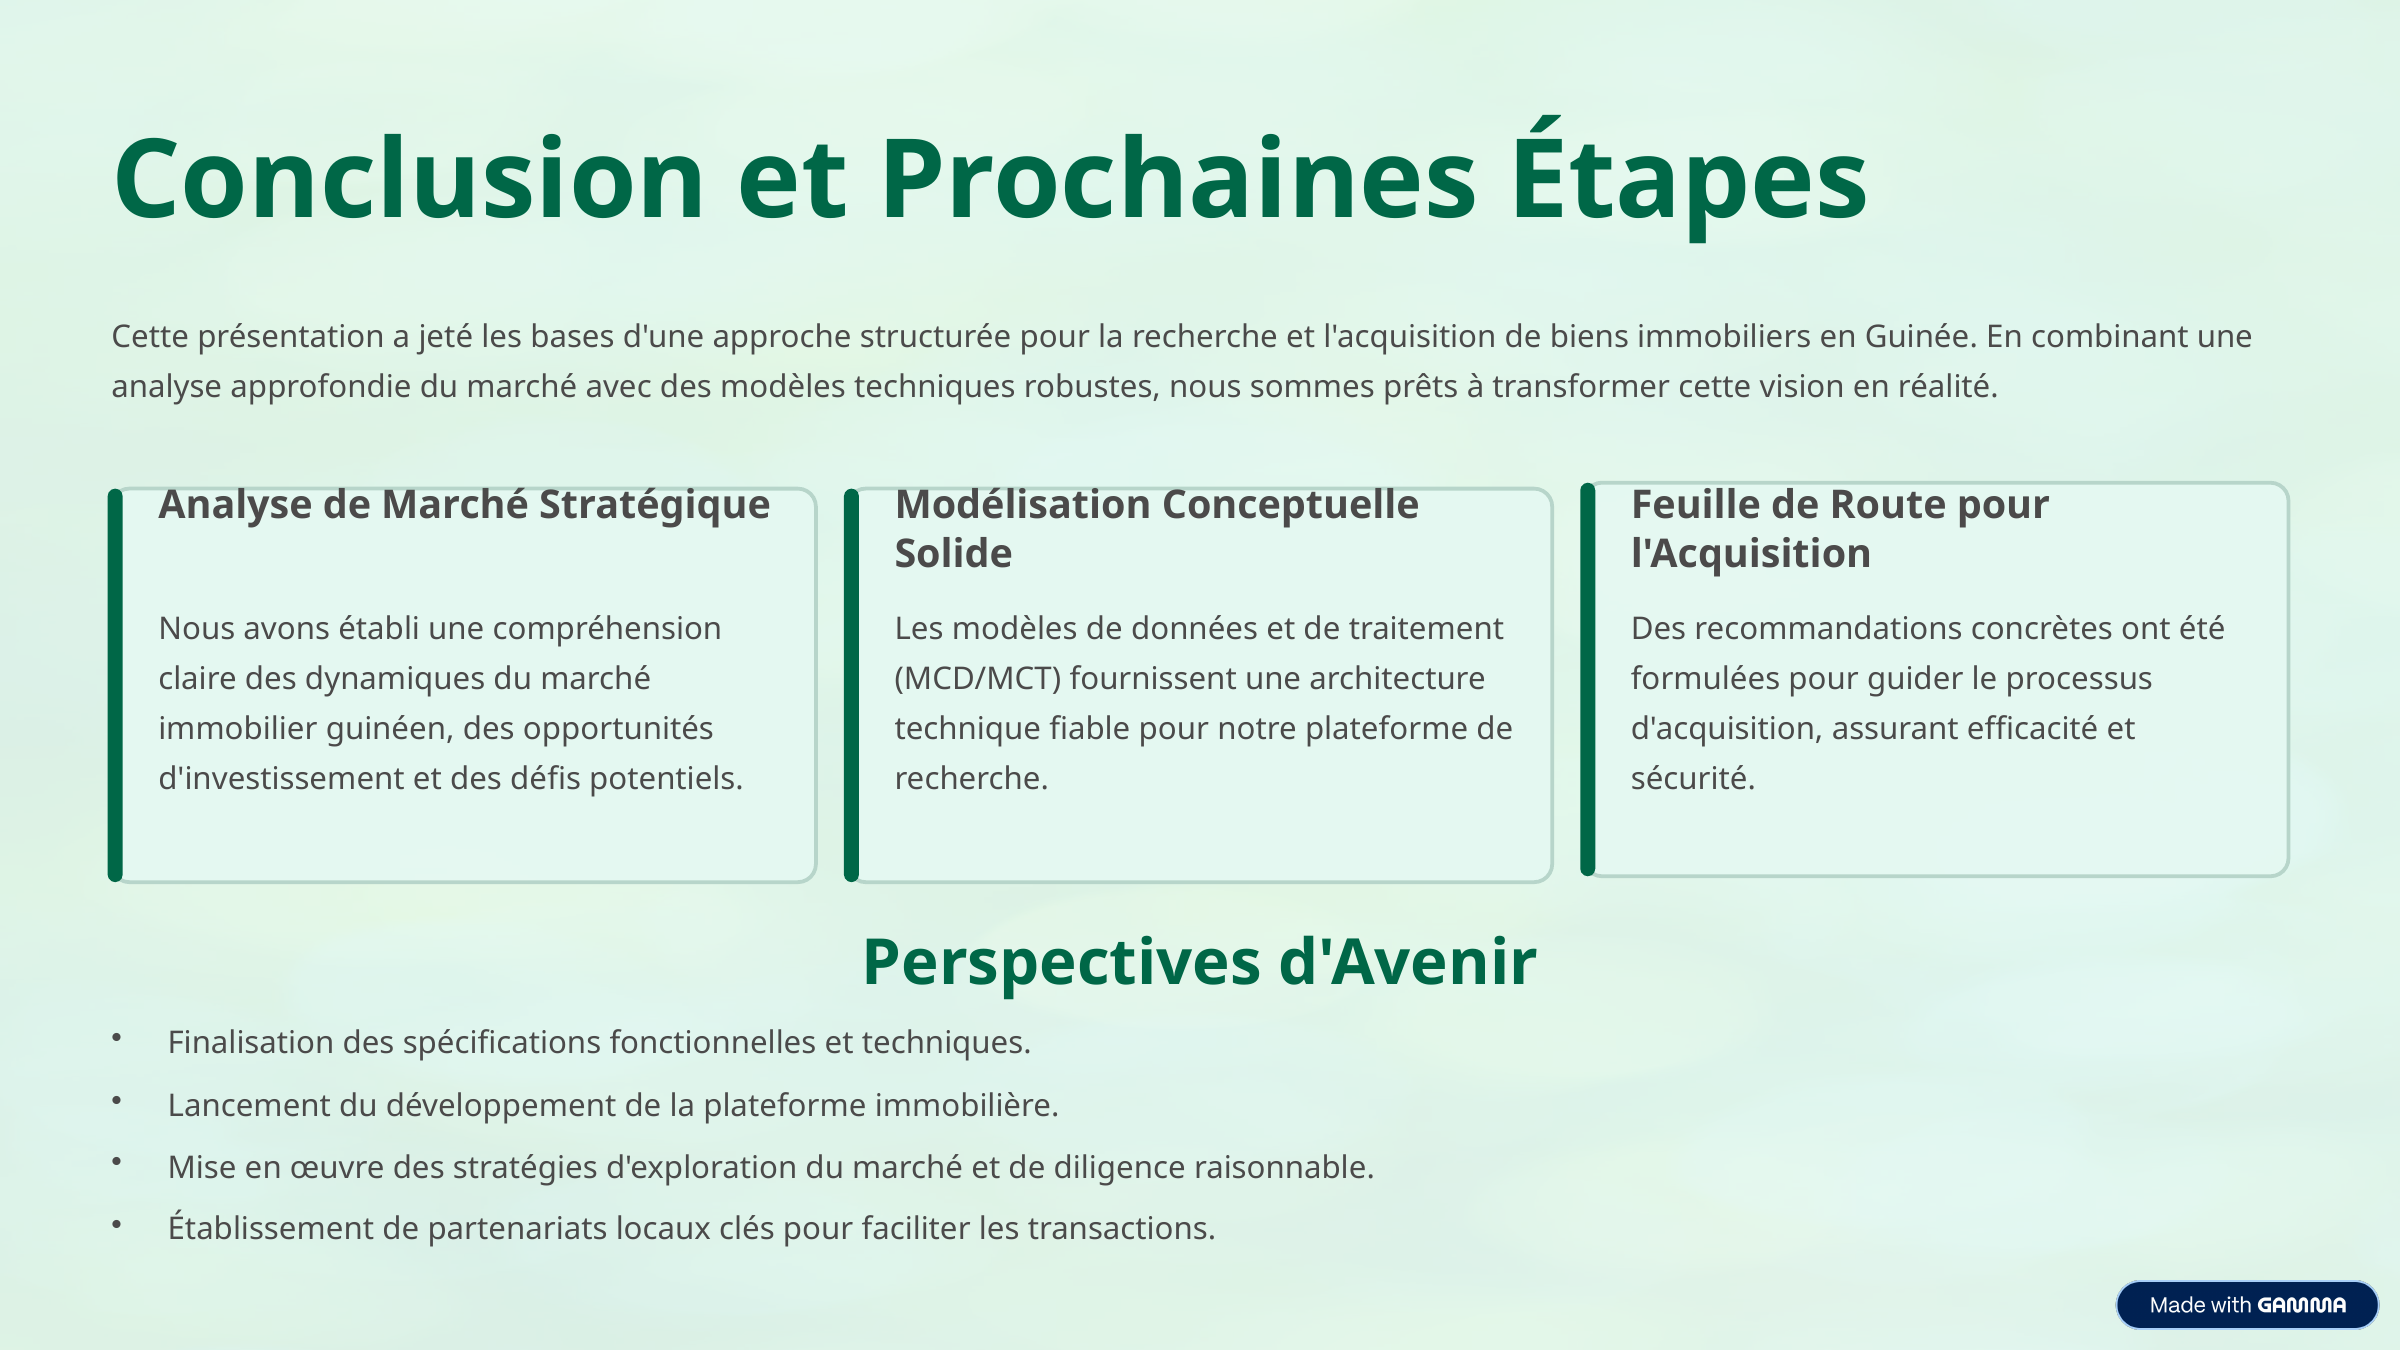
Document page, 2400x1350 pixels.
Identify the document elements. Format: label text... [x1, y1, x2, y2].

text_box Feuille de Route pour l'Acquisition [1630, 477, 2253, 577]
text_box [1580, 482, 2289, 877]
text_box Finalisation des spécifications fonctionnelles et techniques. [111, 1010, 2289, 1061]
text_box Conclusion et Prochaines Étapes [1706, 169, 1729, 205]
text_box Des recommandations concrètes ont été formulées pour guider le processus d'acquisition, assurant efficacité et sécurité. [1630, 595, 2253, 800]
text_box Perspectives d'Avenir [859, 918, 1541, 998]
text_box Cette présentation a jeté les bases d'une approche structurée pour la recherche et l'acquisition de biens immobiliers en Guinée. En combinant une analyse approfondie du marché avec des modèles techniques robustes, nous sommes prêts à transformer cette vision en réalité. [111, 303, 2289, 406]
text_box Nous avons établi une compréhension claire des dynamiques du marché immobilier guinéen, des opportunités d'investissement et des défis potentiels. [158, 595, 781, 800]
text_box Analyse de Marché Stratégique [158, 477, 781, 577]
text_box Les modèles de données et de traitement (MCD/MCT) fournissent une architecture technique fiable pour notre plateforme de recherche. [894, 595, 1517, 800]
text_box Mise en œuvre des stratégies d'exploration du marché et de diligence raisonnable. [111, 1134, 2289, 1186]
text_box Conclusion et Prochaines Étapes [111, 102, 1926, 241]
text_box Modélisation Conceptuelle Solide [894, 477, 1517, 577]
text_box [843, 488, 1553, 883]
text_box Lancement du développement de la plateforme immobilière. [111, 1072, 2289, 1124]
text_box [107, 488, 816, 883]
text_box Établissement de partenariats locaux clés pour faciliter les transactions. [111, 1196, 2289, 1248]
picture [2106, 1271, 2389, 1339]
